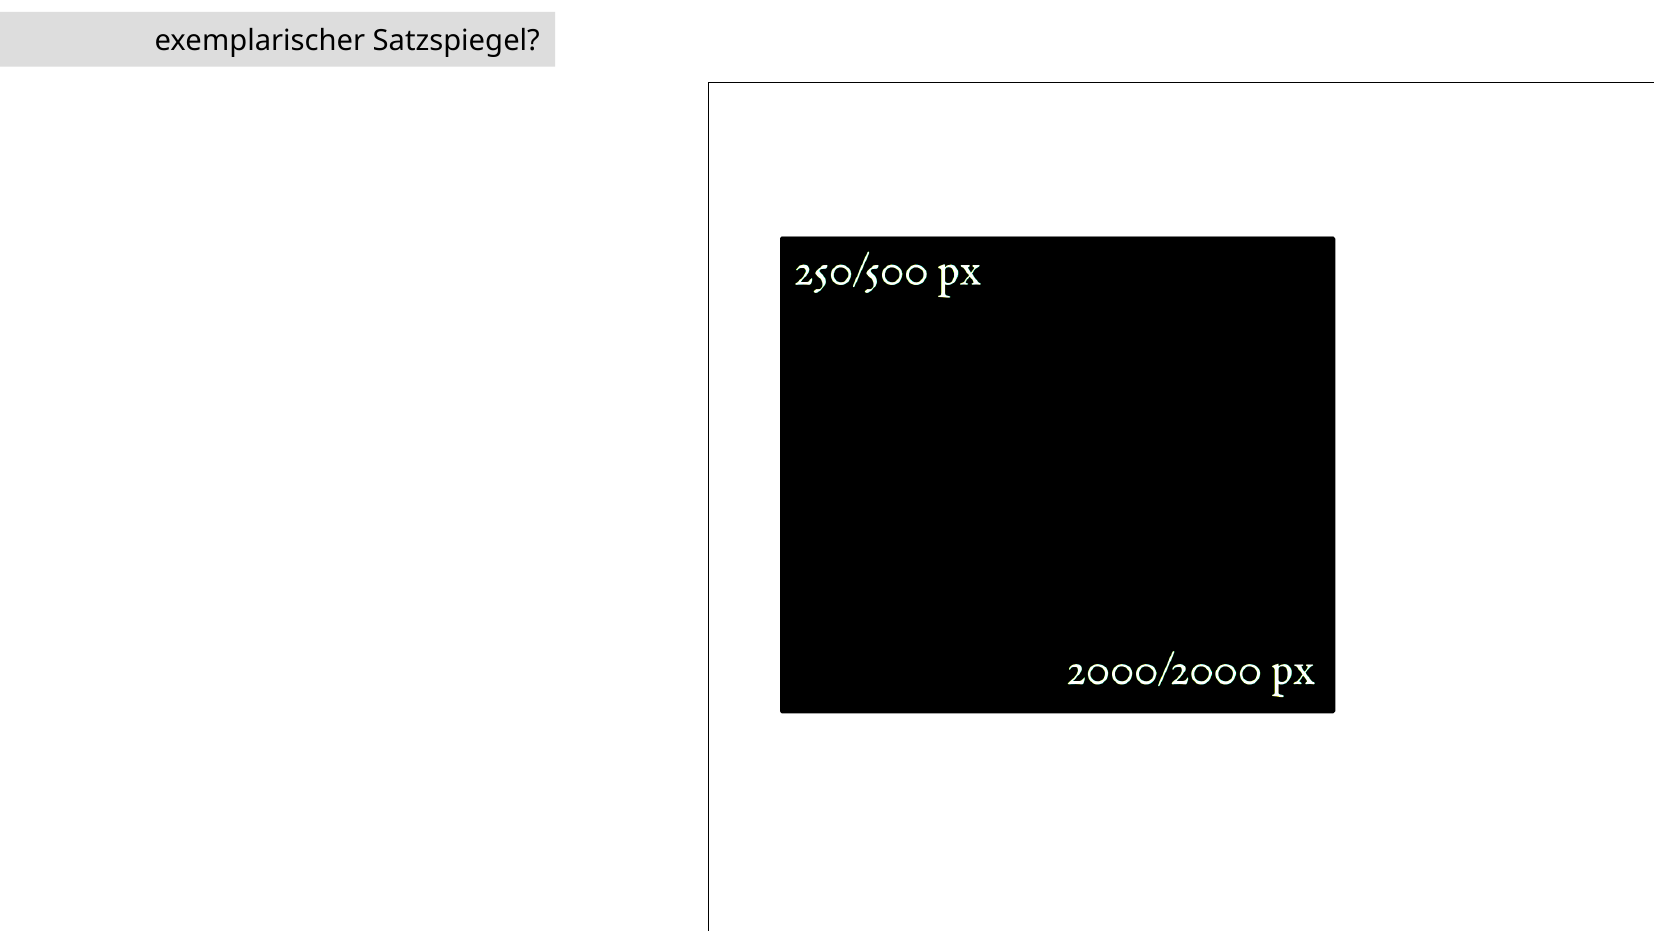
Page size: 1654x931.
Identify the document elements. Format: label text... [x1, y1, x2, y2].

picture [709, 83, 1489, 867]
text_box exemplarischer Satzspiegel? [0, 11, 556, 57]
picture [704, 82, 708, 867]
